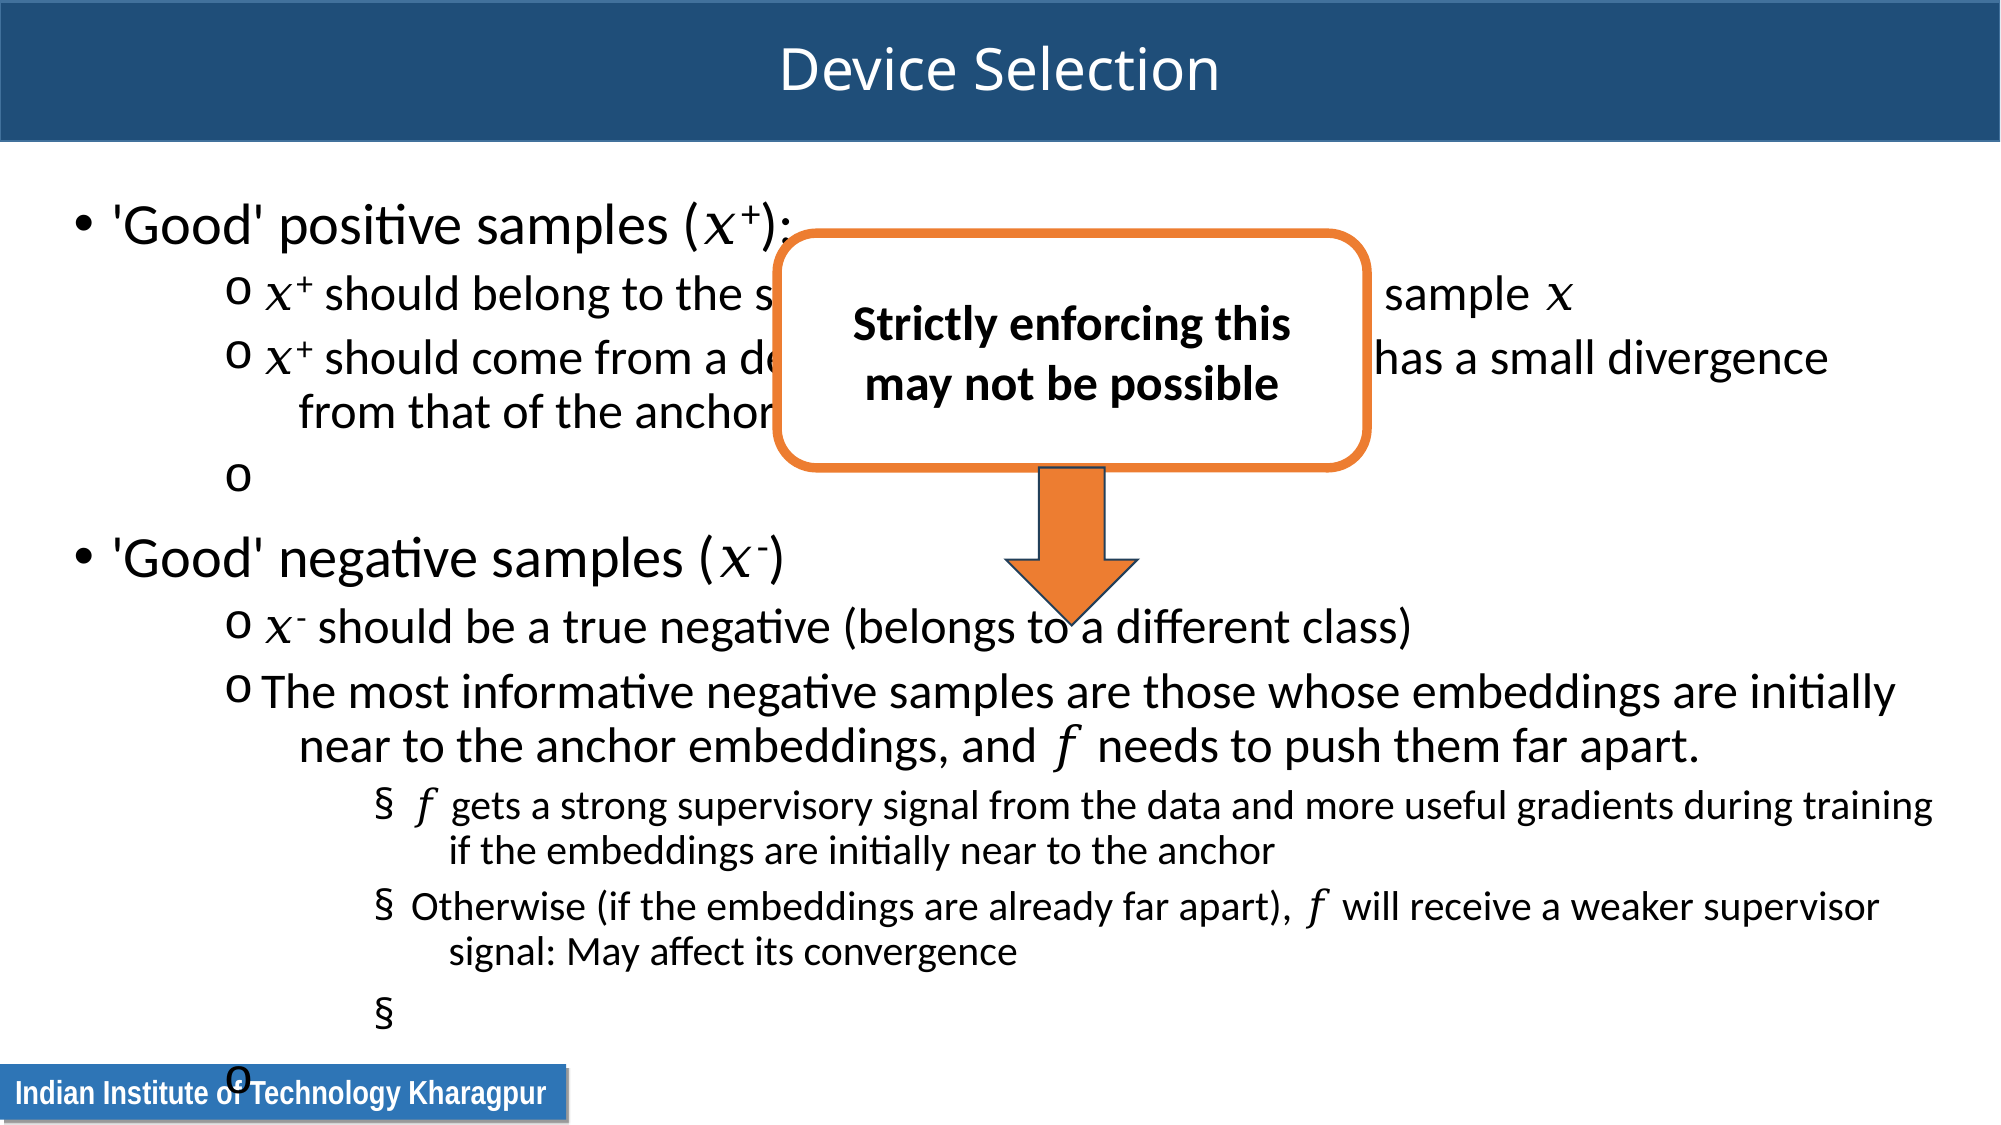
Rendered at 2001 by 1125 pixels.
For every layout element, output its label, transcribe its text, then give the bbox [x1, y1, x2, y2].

text_box [1005, 467, 1138, 626]
text_box Strictly enforcing this may not be possible [777, 233, 1368, 468]
title Device Selection [0, 1, 2000, 141]
list 'Good' positive samples (𝑥+): 𝑥+ should belong to the same label/class as the anchor sample 𝑥 𝑥+ should come from a device whose data distribution has a small divergence from that of the anchor device. 'Good' negative samples (𝑥-) 𝑥- should be a true negative (belongs to a different class) The most informative negative samples are those whose embeddings are initially near to the anchor embeddings, and 𝑓 needs to push them far apart. 𝑓 gets a strong supervisory signal from the data and more useful gradients during training if the embeddings are initially near to the anchor Otherwise (if the embeddings are already far apart), 𝑓 will receive a weaker supervisor signal: May affect its convergence [58, 186, 1954, 1065]
